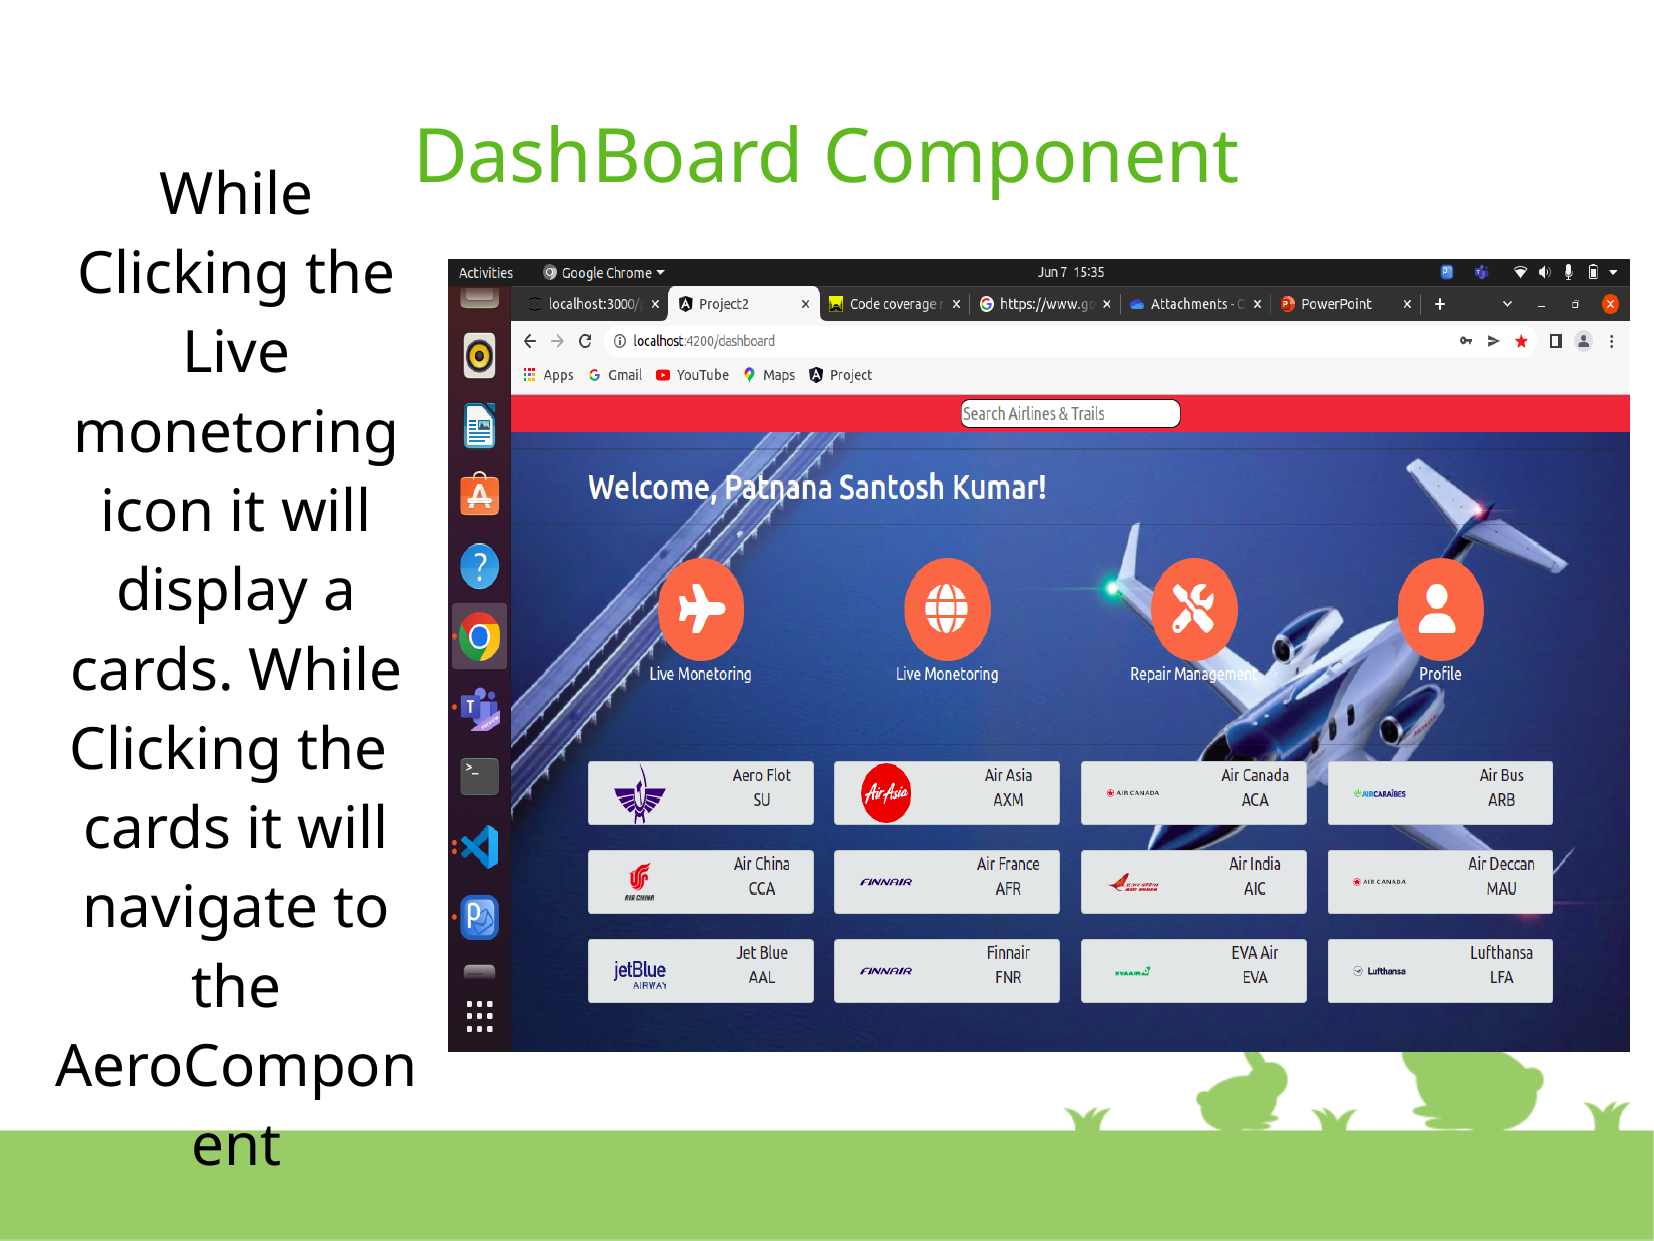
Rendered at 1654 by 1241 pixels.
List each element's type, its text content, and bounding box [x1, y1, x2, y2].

subtitle While Clicking the Live monetoring icon it will display a cards. While Clicking the cards it will navigate to the AeroComponent [47, 259, 426, 1075]
title DashBoard Component [82, 49, 1571, 257]
picture [0, 0, 1654, 1241]
